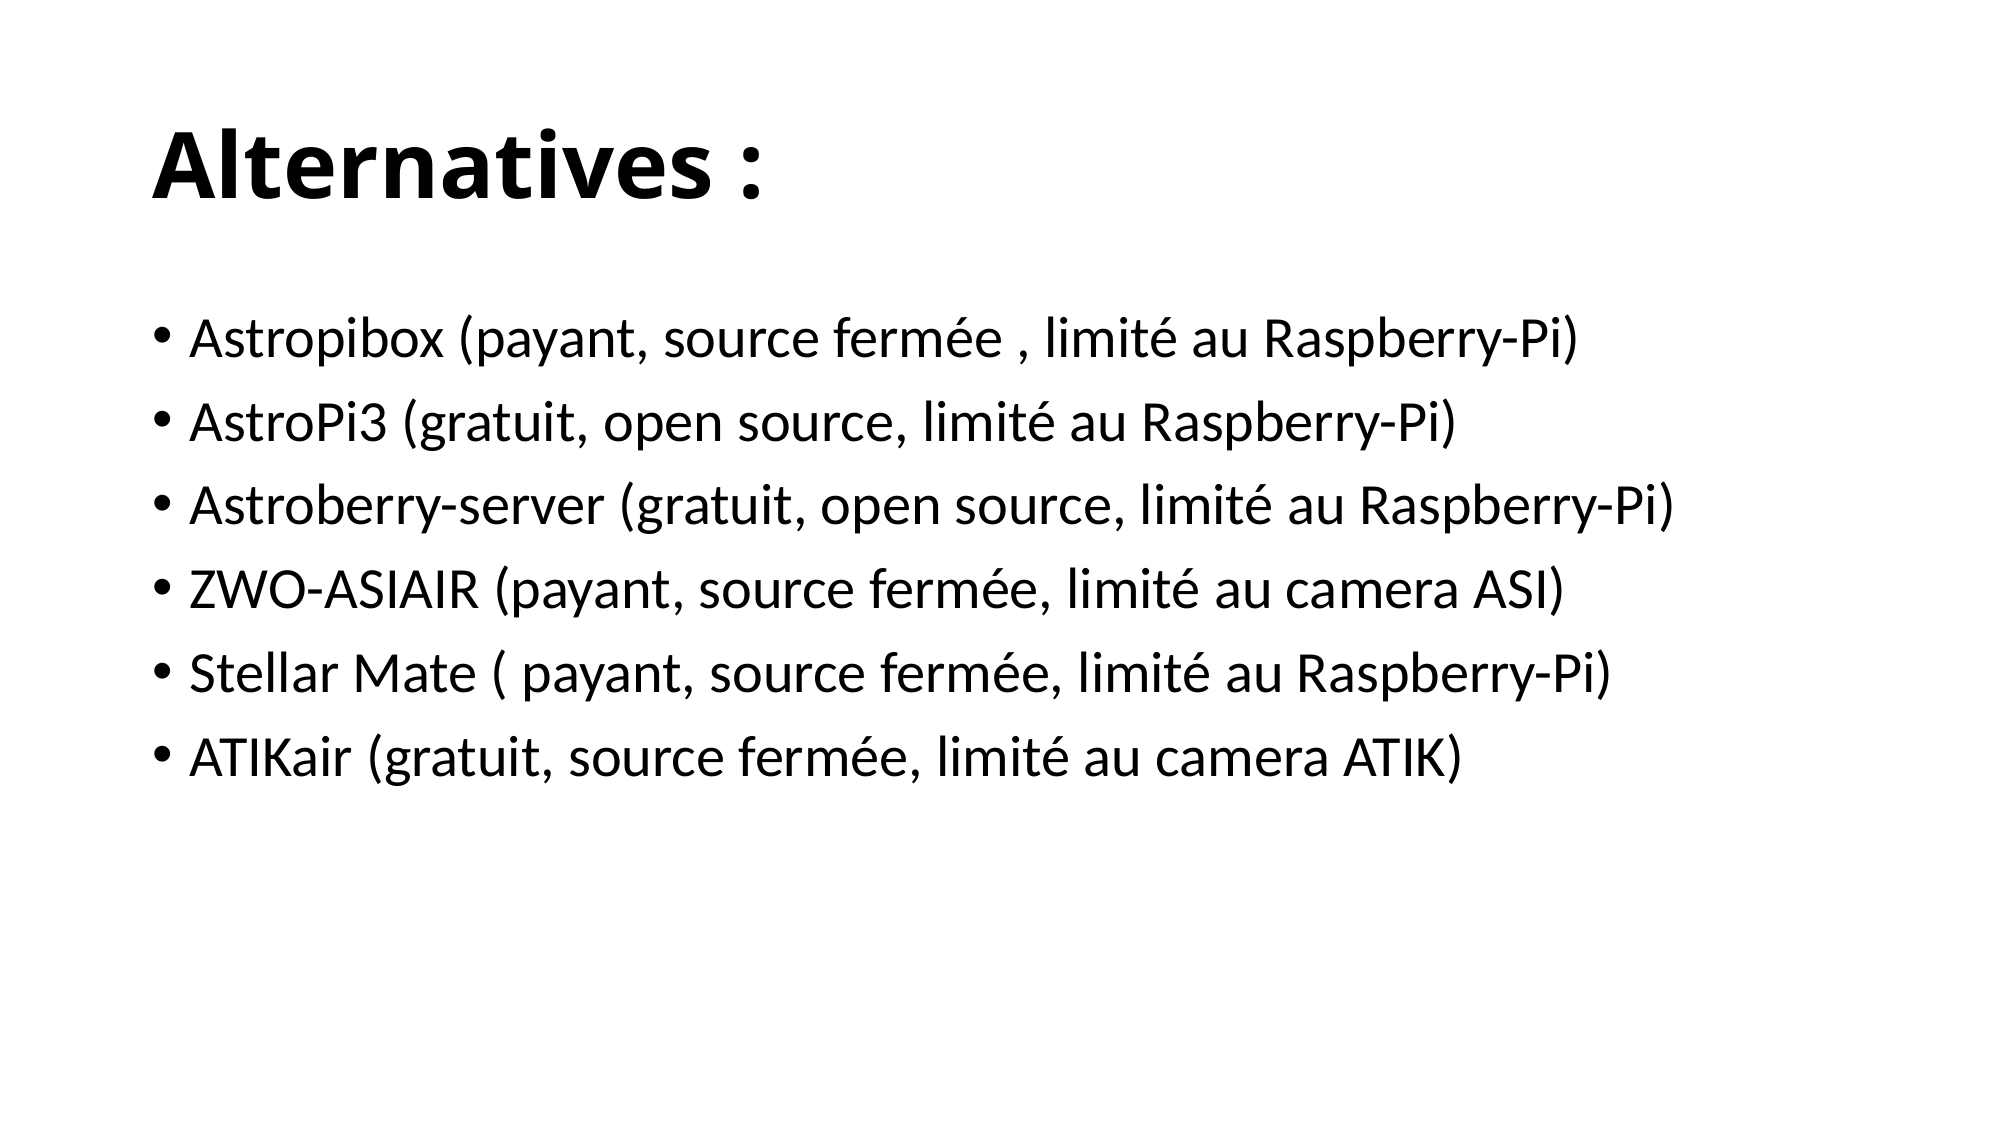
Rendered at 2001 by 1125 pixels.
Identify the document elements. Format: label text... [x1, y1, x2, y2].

title Alternatives : [137, 59, 1863, 278]
list Astropibox (payant, source fermée , limité au Raspberry-Pi) AstroPi3 (gratuit, open source, limité au Raspberry-Pi) Astroberry-server (gratuit, open source, limité au Raspberry-Pi) ZWO-ASIAIR (payant, source fermée, limité au camera ASI) Stellar Mate ( payant, source fermée, limité au Raspberry-Pi) ATIKair (gratuit, source fermée, limité au camera ATIK) [137, 299, 1863, 1014]
